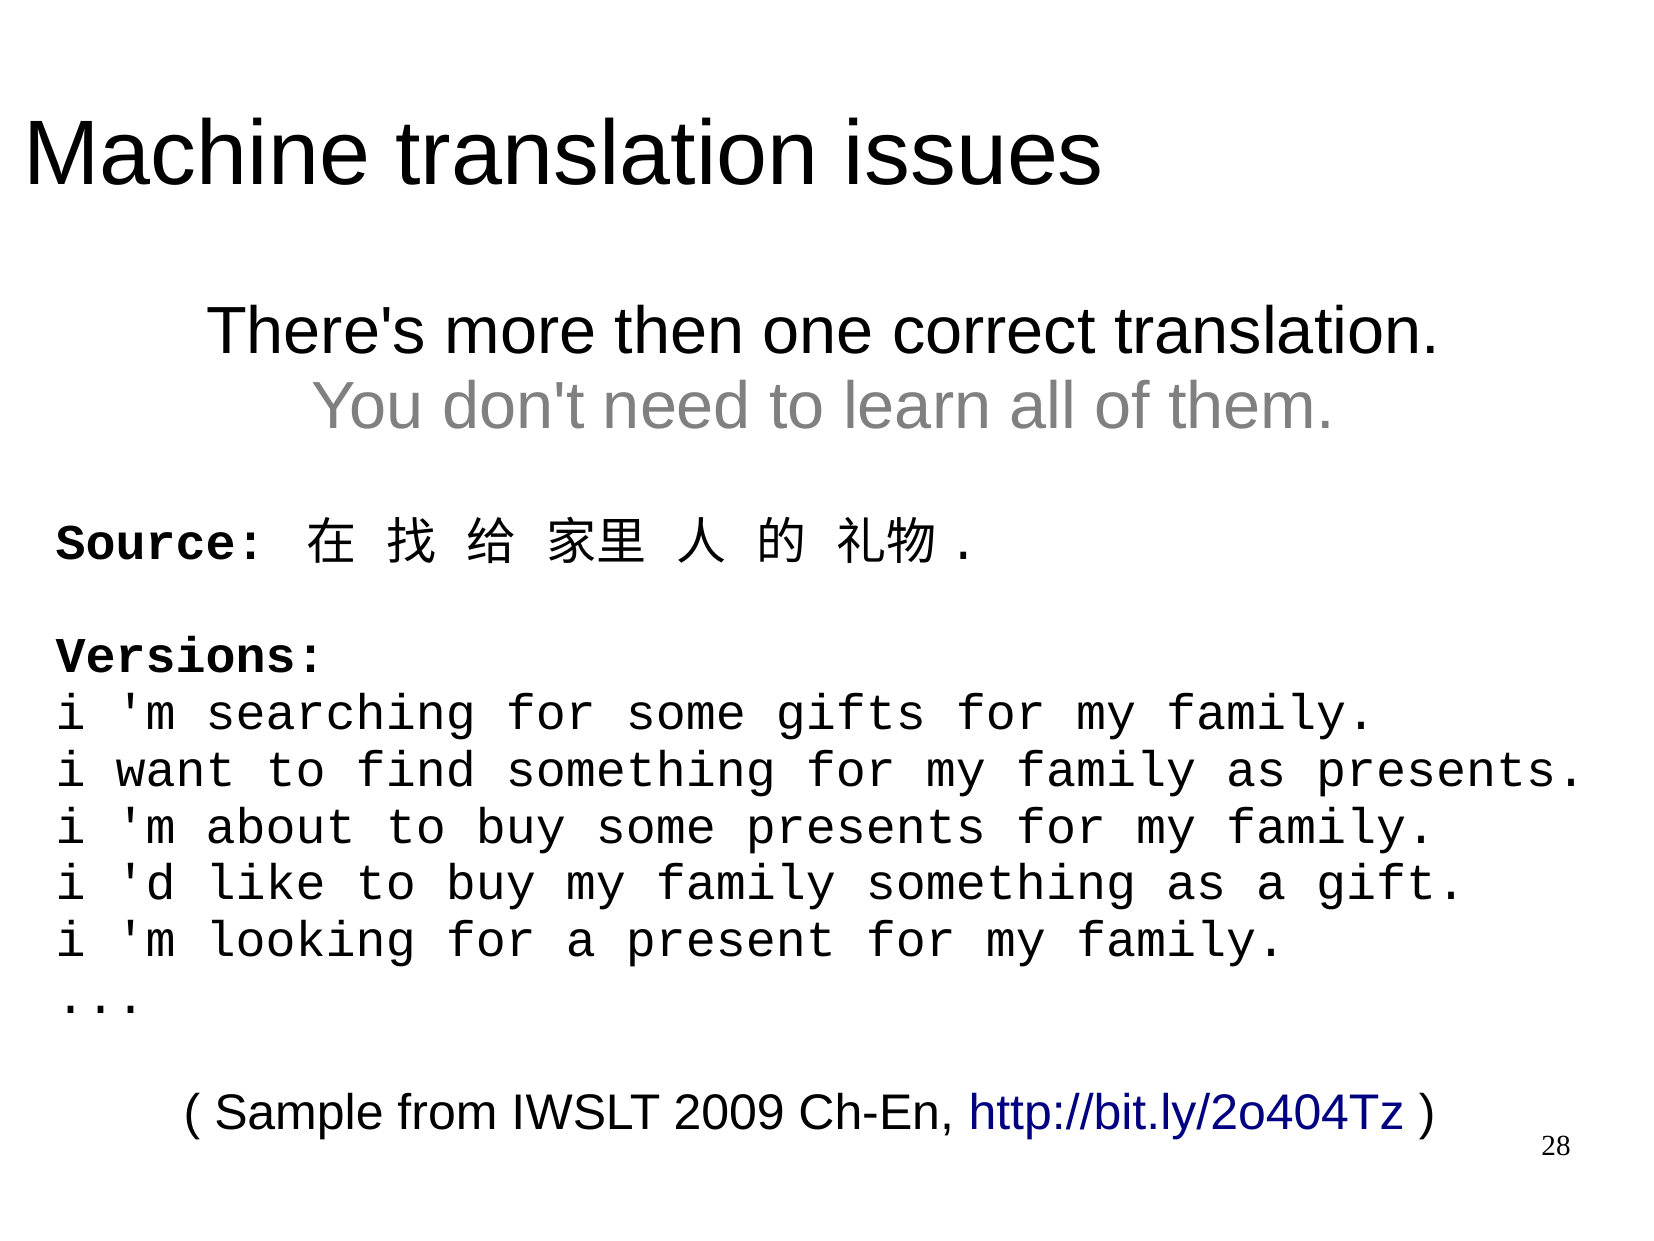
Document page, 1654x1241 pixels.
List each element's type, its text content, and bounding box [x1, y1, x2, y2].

text_box There's more then one correct translation. You don't need to learn all of them. Source: 在 找 给 家里 人 的 礼物. Versions: i 'm searching for some gifts for my family. i want to find something for my family as presents. i 'm about to buy some presents for my family. i 'd like to buy my family something as a gift. i 'm looking for a present for my family. ... ( Sample from IWSLT 2009 Ch-En, http://bit.ly/2o404Tz ) [40, 285, 1607, 1166]
title Machine translation issues [23, 49, 1512, 257]
